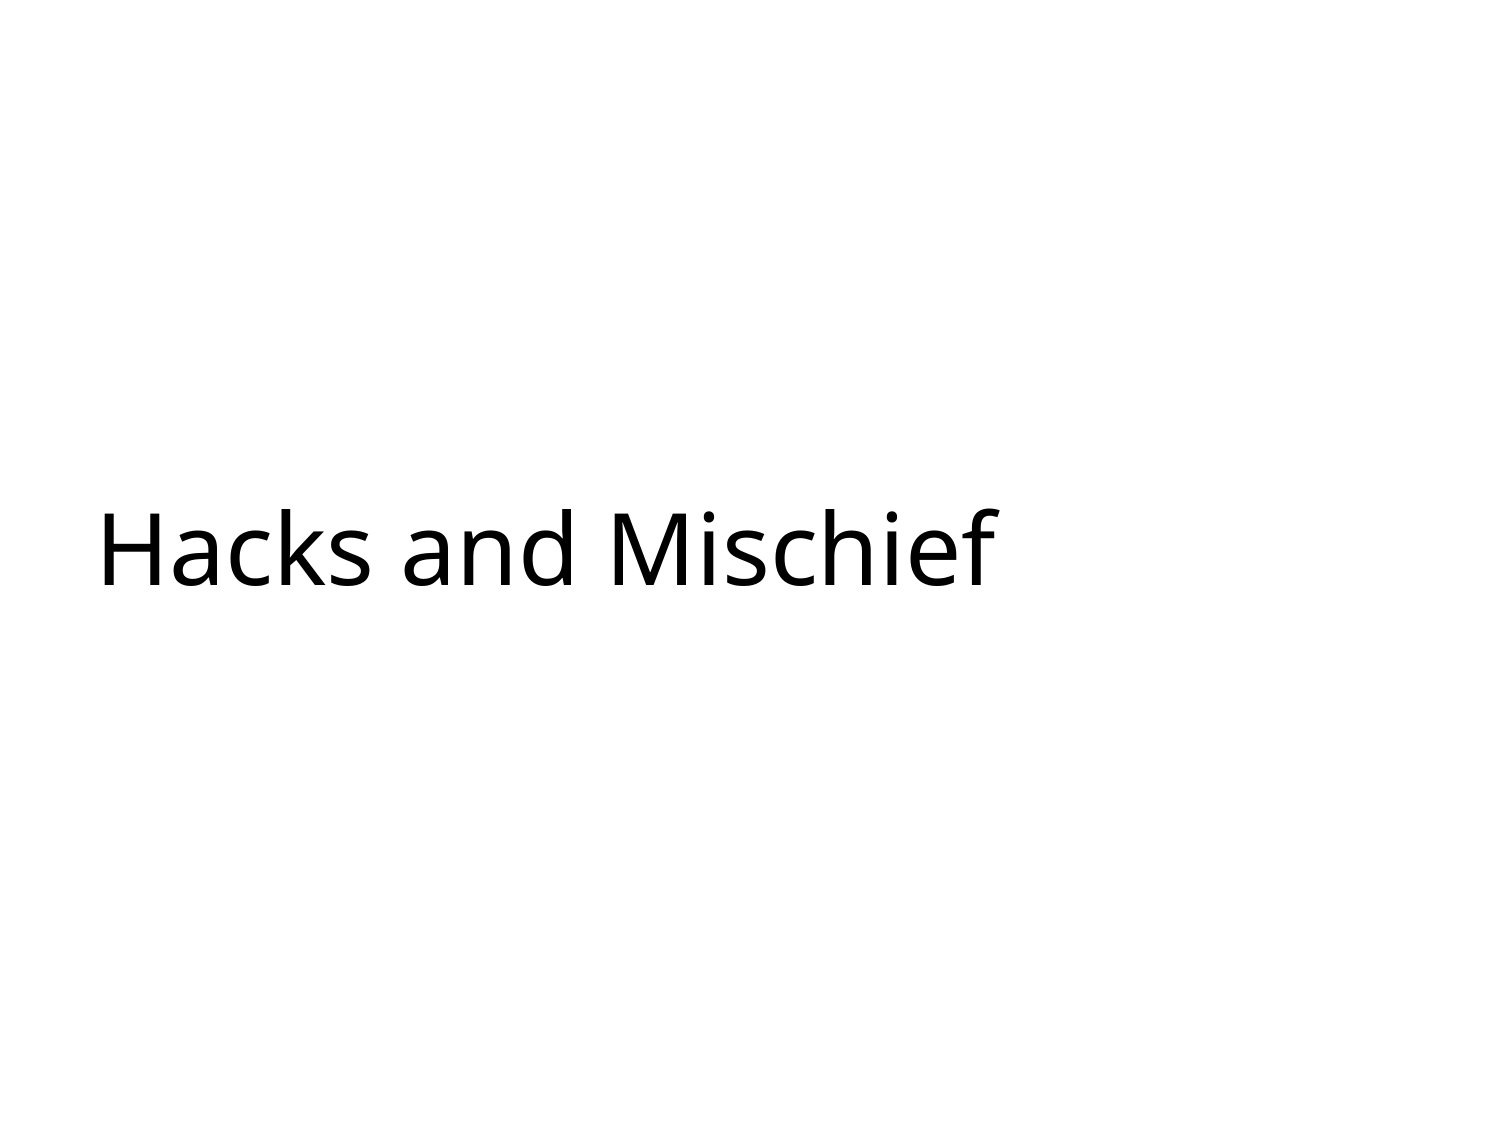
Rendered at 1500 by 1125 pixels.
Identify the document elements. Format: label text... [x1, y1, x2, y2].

title Hacks and Mischief [80, 98, 1125, 994]
